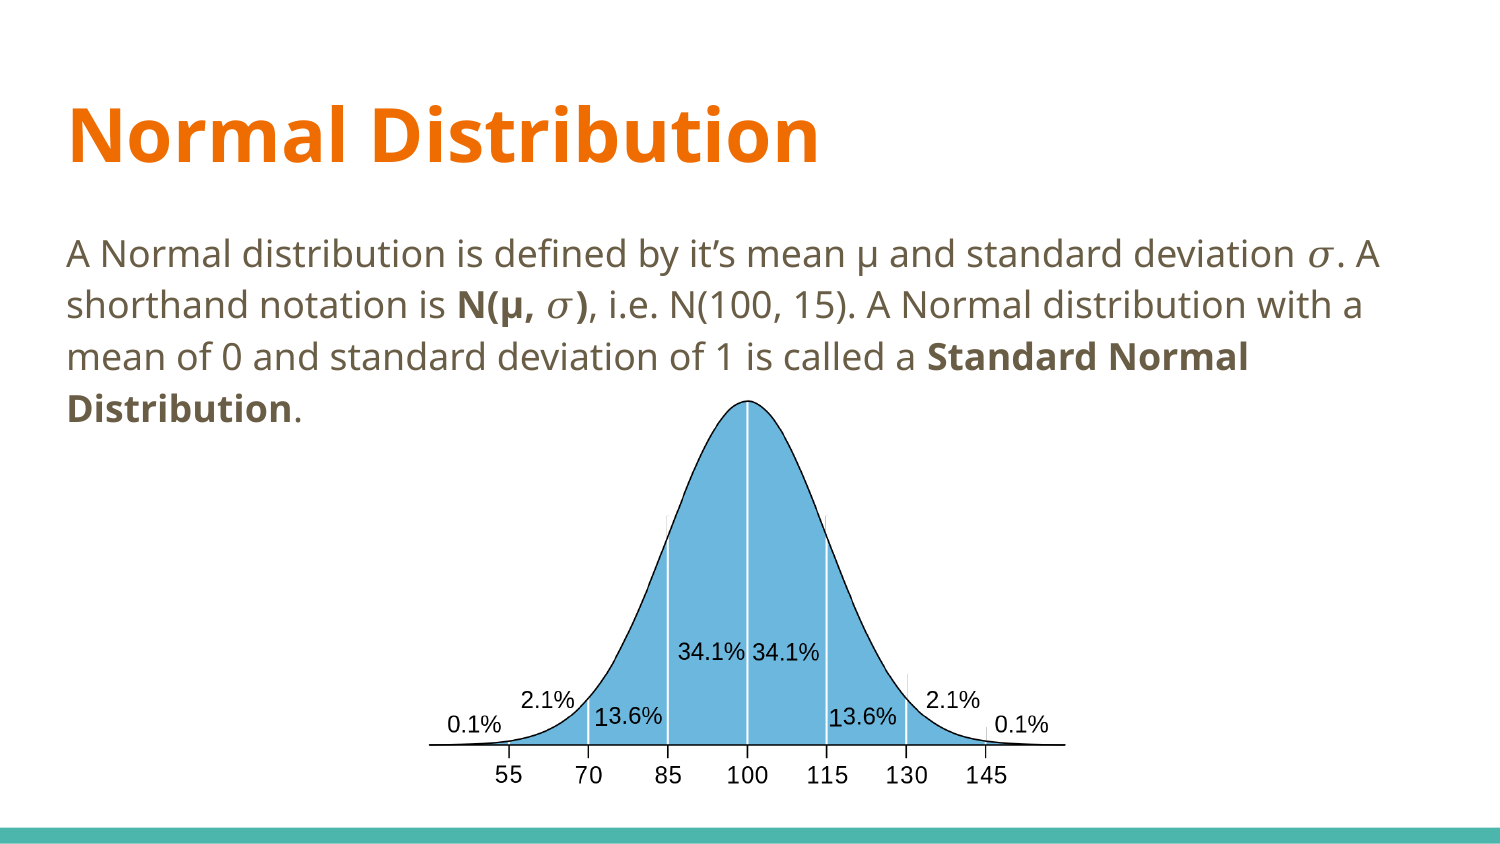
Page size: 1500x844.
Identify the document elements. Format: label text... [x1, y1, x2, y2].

list A Normal distribution is defined by it’s mean μ and standard deviation 𝜎. A shorthand notation is N(μ, 𝜎), i.e. N(100, 15). A Normal distribution with a mean of 0 and standard deviation of 1 is called a Standard Normal Distribution. [51, 207, 1449, 750]
picture [412, 389, 1088, 797]
title Normal Distribution [51, 72, 1449, 189]
